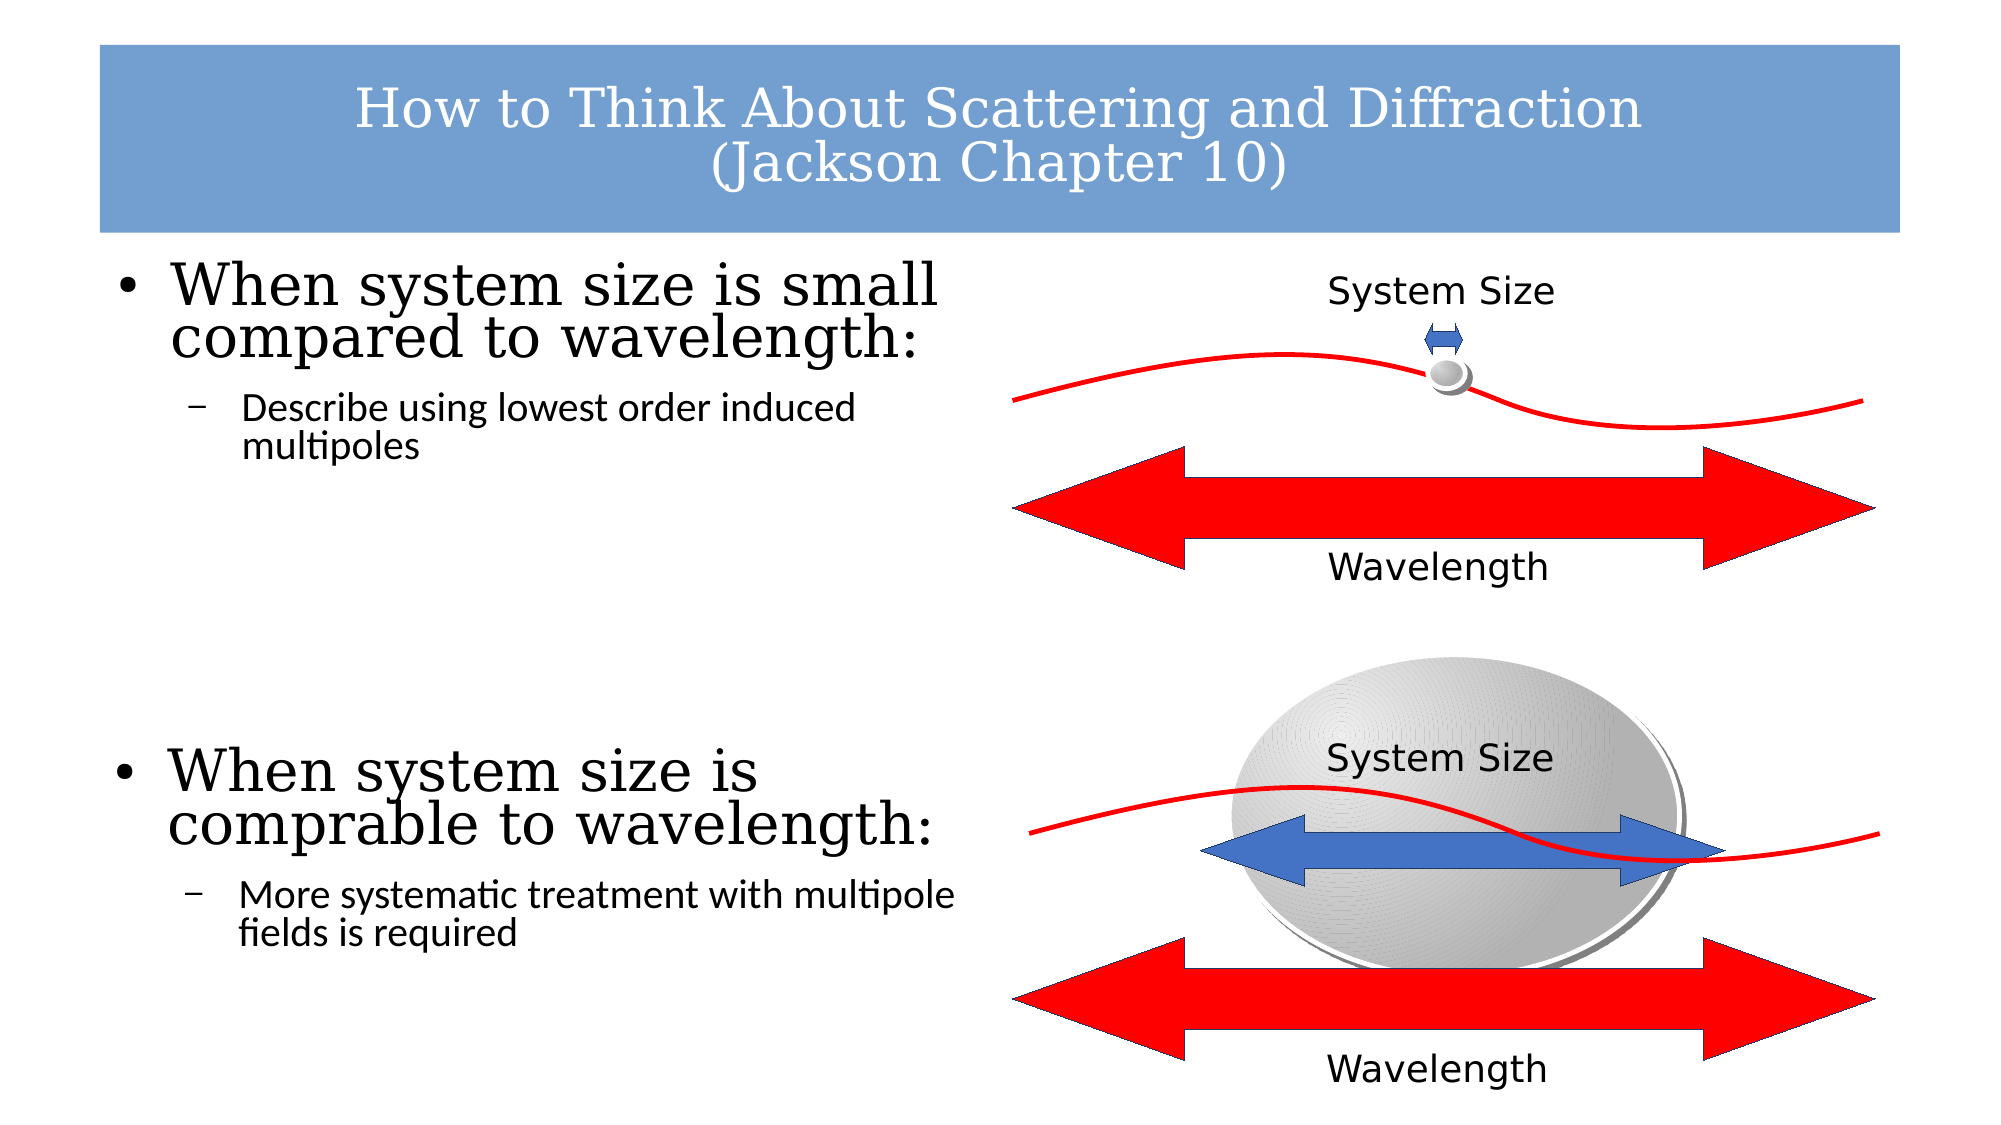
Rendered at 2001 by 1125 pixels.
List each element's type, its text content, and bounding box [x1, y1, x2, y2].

text_box System Size [1311, 790, 1366, 795]
list When system size is small compared to wavelength: Describe using lowest order induced multipoles [99, 263, 979, 575]
text_box [1012, 446, 1876, 570]
text_box [1012, 790, 1876, 1061]
text_box [1232, 654, 1726, 858]
text_box System Size [1311, 729, 1574, 795]
text_box [1427, 357, 1466, 389]
text_box System Size [1312, 262, 1576, 329]
text_box Wavelength [1311, 1040, 1574, 1107]
title How to Think About Scattering and Diffraction (Jackson Chapter 10) [99, 44, 1900, 233]
list When system size is comprable to wavelength: More systematic treatment with multipole fields is required [96, 750, 976, 1062]
text_box [1424, 329, 1463, 355]
text_box Wavelength [1312, 538, 1576, 605]
